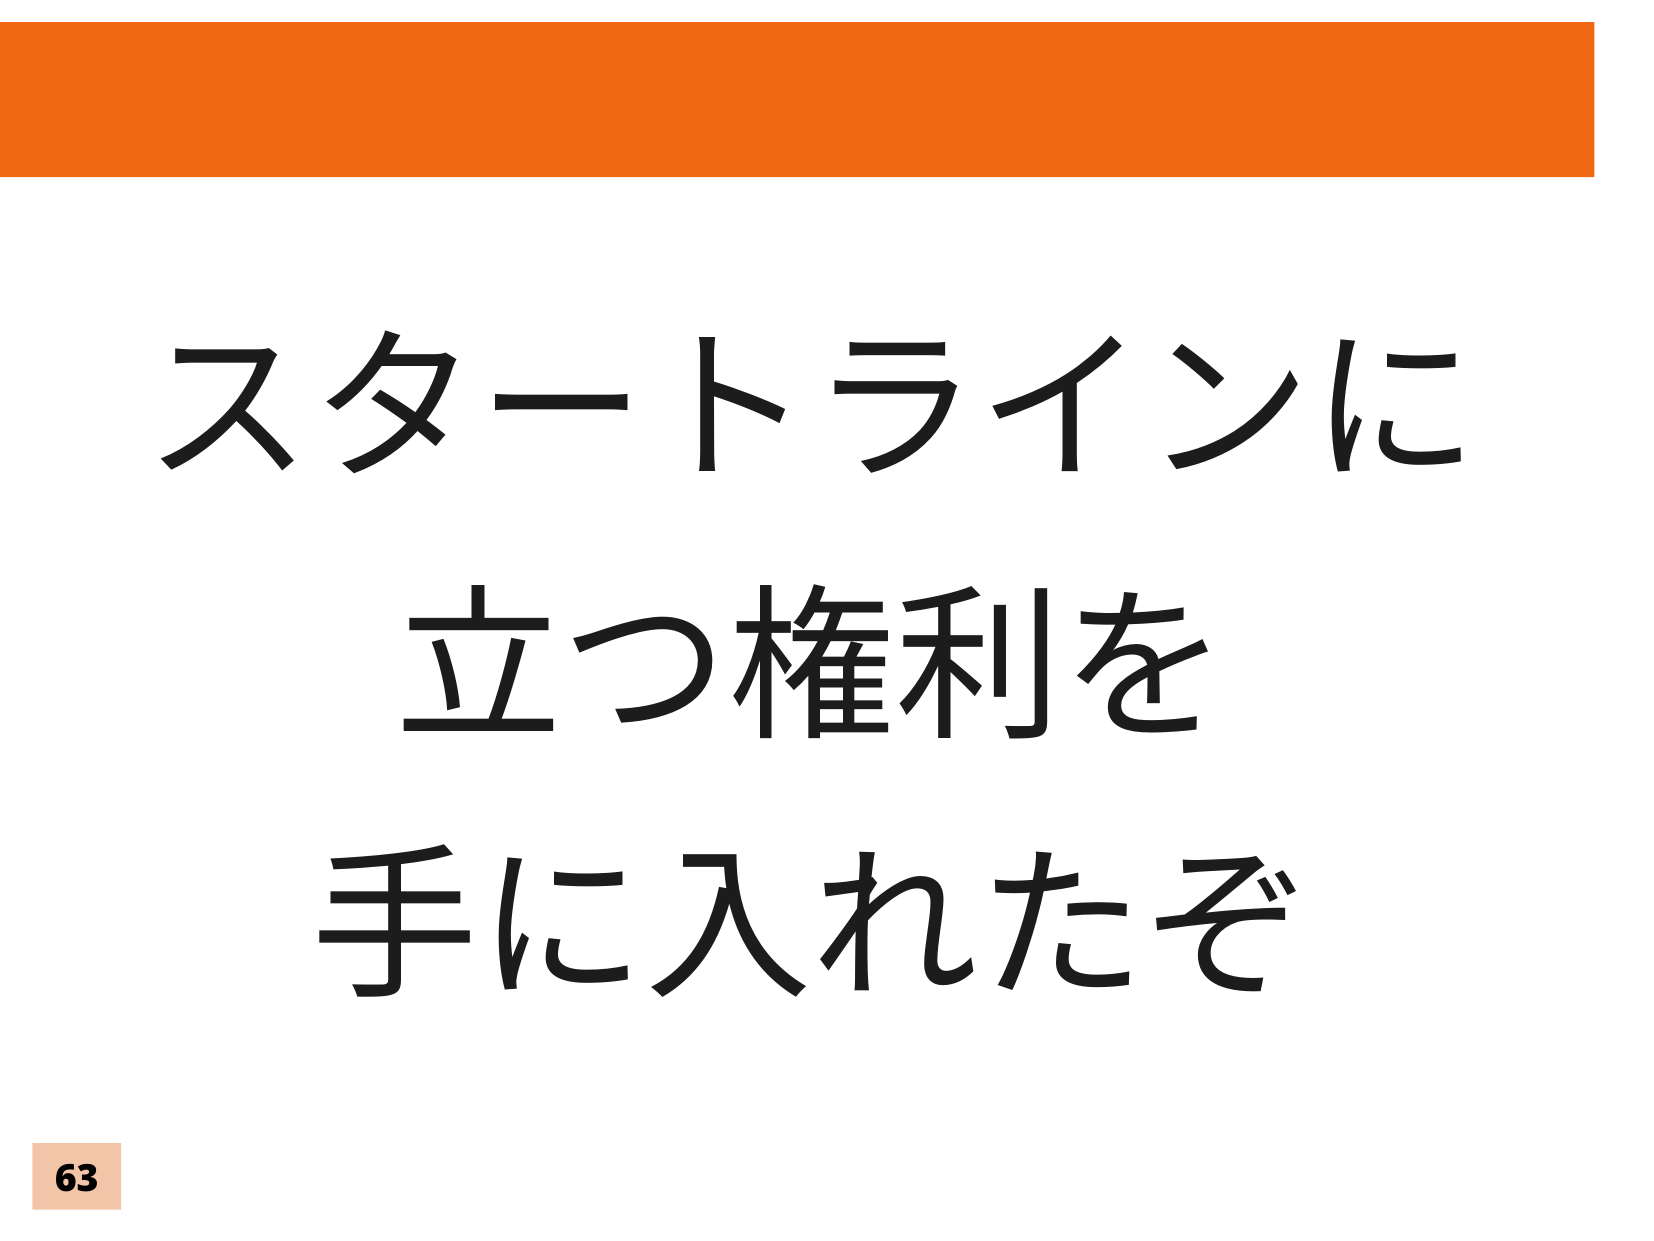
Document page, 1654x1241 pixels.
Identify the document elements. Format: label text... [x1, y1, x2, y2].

list スタートラインに 立つ権利を 手に入れたぞ [59, 201, 1565, 1105]
